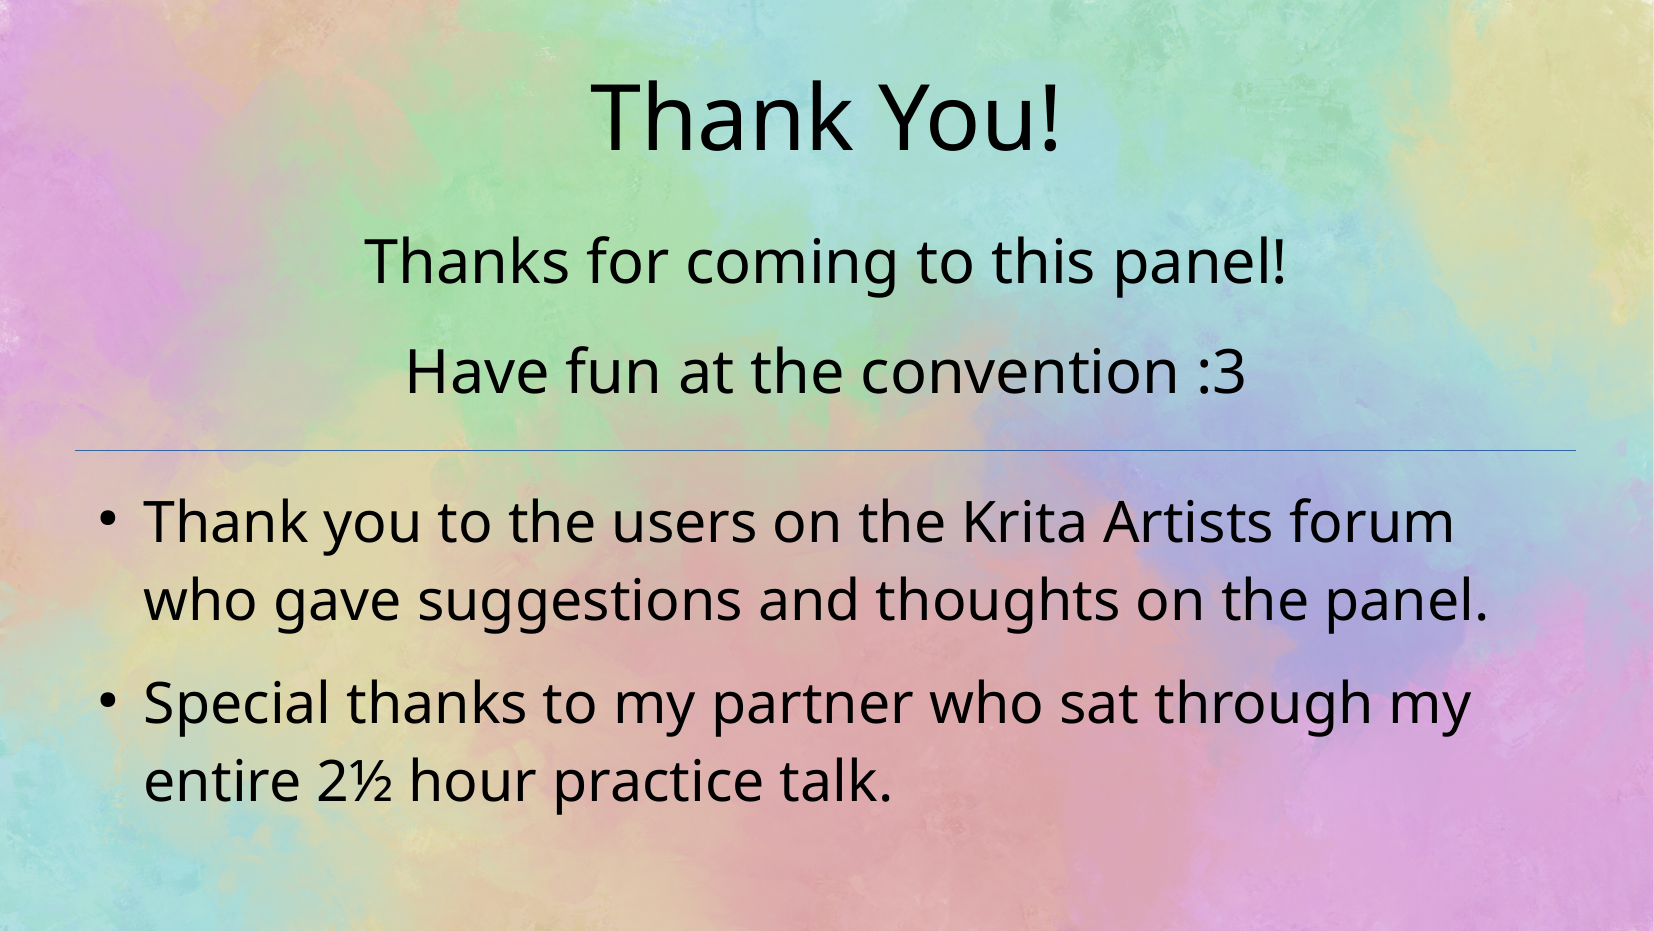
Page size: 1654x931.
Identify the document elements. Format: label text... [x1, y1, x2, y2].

list Thank you to the users on the Krita Artists forum who gave suggestions and thoughts on the panel. Special thanks to my partner who sat through my entire 2½ hour practice talk. [82, 480, 1571, 826]
list Thanks for coming to this panel! Have fun at the convention :3 [82, 217, 1571, 413]
picture [0, 0, 1654, 931]
title Thank You! [82, 31, 1571, 199]
